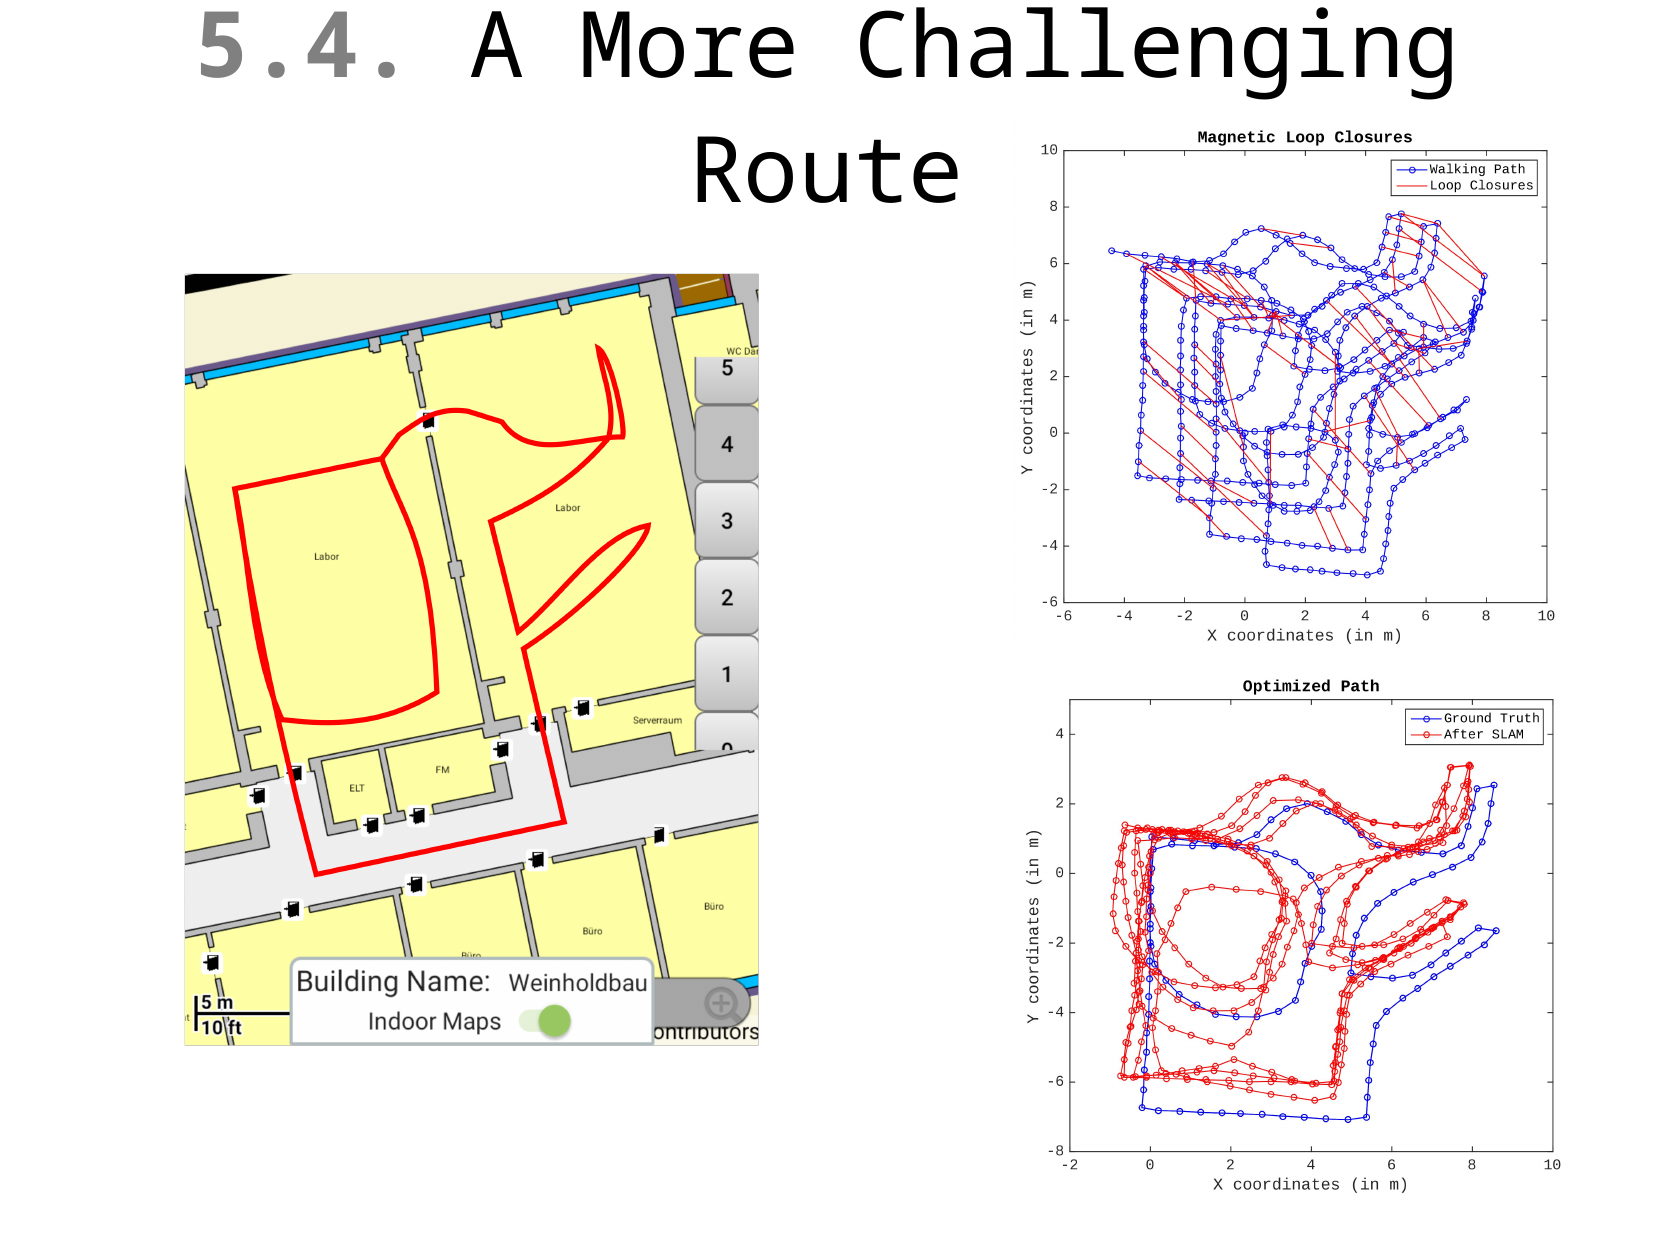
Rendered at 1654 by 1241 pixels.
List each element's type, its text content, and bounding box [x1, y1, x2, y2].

picture [150, 239, 793, 1081]
title 5.4. A More Challenging Route [82, 0, 1571, 209]
picture [1013, 120, 1561, 646]
picture [1013, 675, 1576, 1201]
